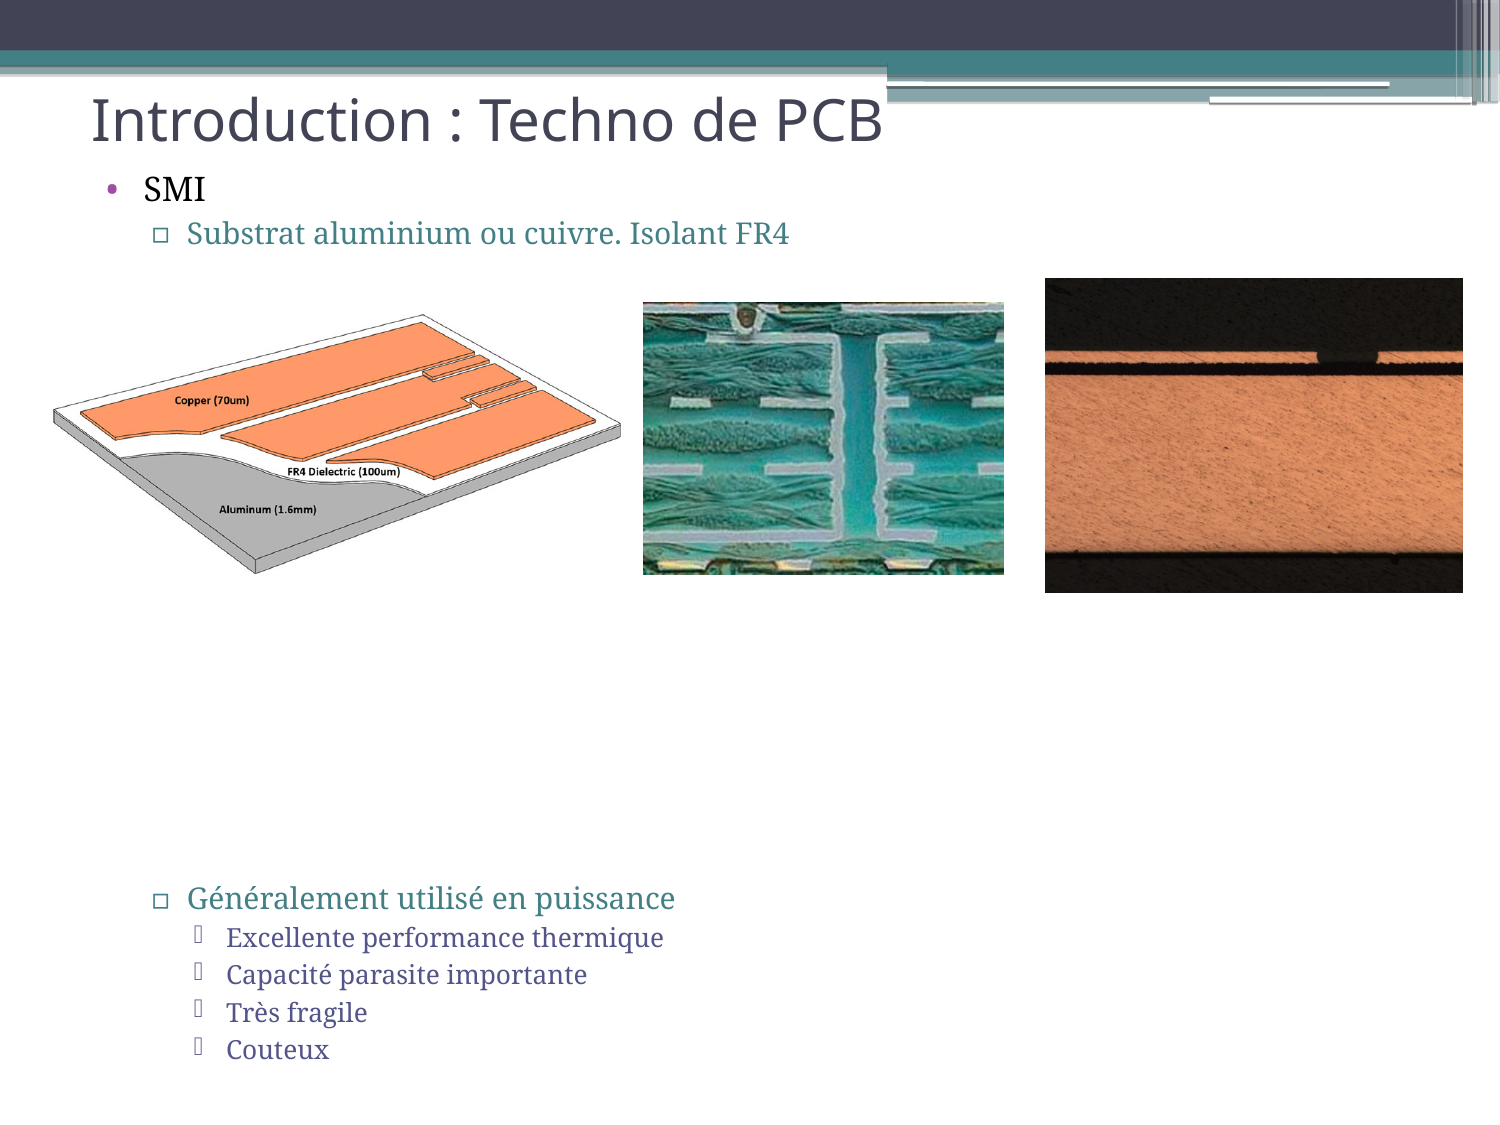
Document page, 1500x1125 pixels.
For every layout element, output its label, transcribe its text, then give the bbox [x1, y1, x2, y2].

list SMI Substrat aluminium ou cuivre. Isolant FR4 Généralement utilisé en puissance Excellente performance thermique Capacité parasite importante Très fragile Couteux [75, 160, 1425, 1079]
picture [643, 302, 1004, 575]
picture [1045, 278, 1463, 593]
title Introduction : Techno de PCB [76, 30, 1427, 206]
picture [53, 314, 621, 574]
